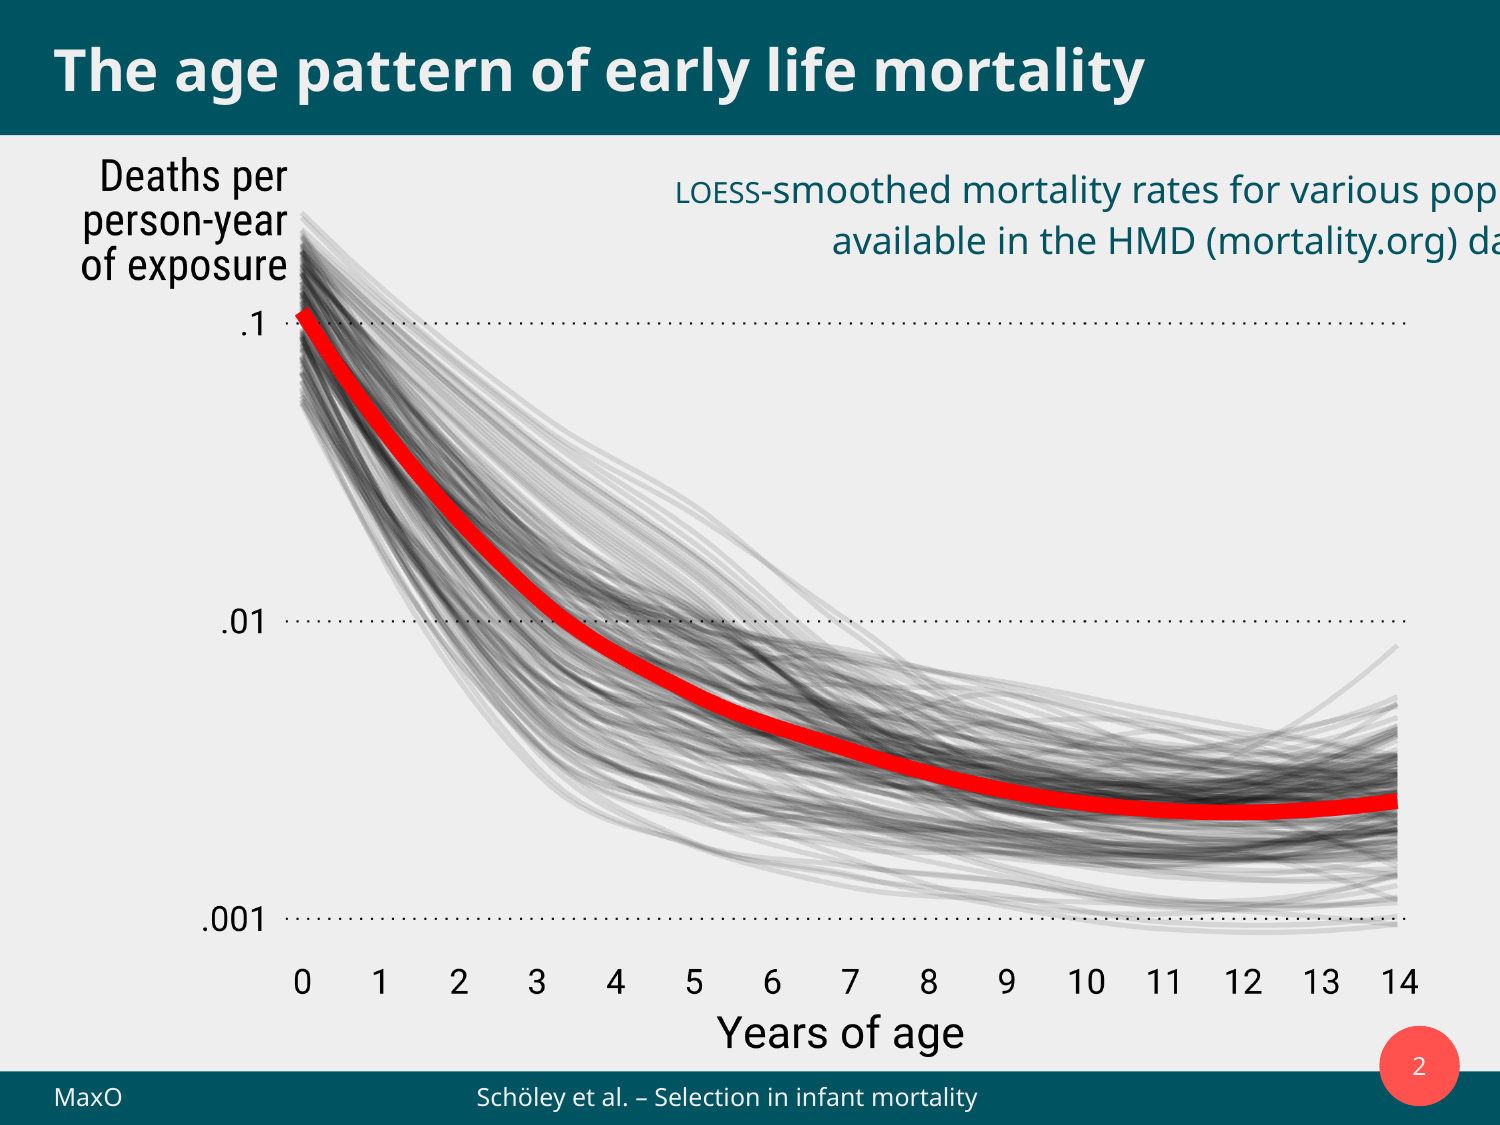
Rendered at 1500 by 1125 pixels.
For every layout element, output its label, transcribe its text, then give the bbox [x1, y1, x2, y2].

picture [82, 157, 1418, 1057]
text_box LOESS-smoothed mortality rates for various populations available in the HMD (mortality.org) database. [660, 156, 1496, 271]
title The age pattern of early life mortality [53, 0, 1447, 141]
